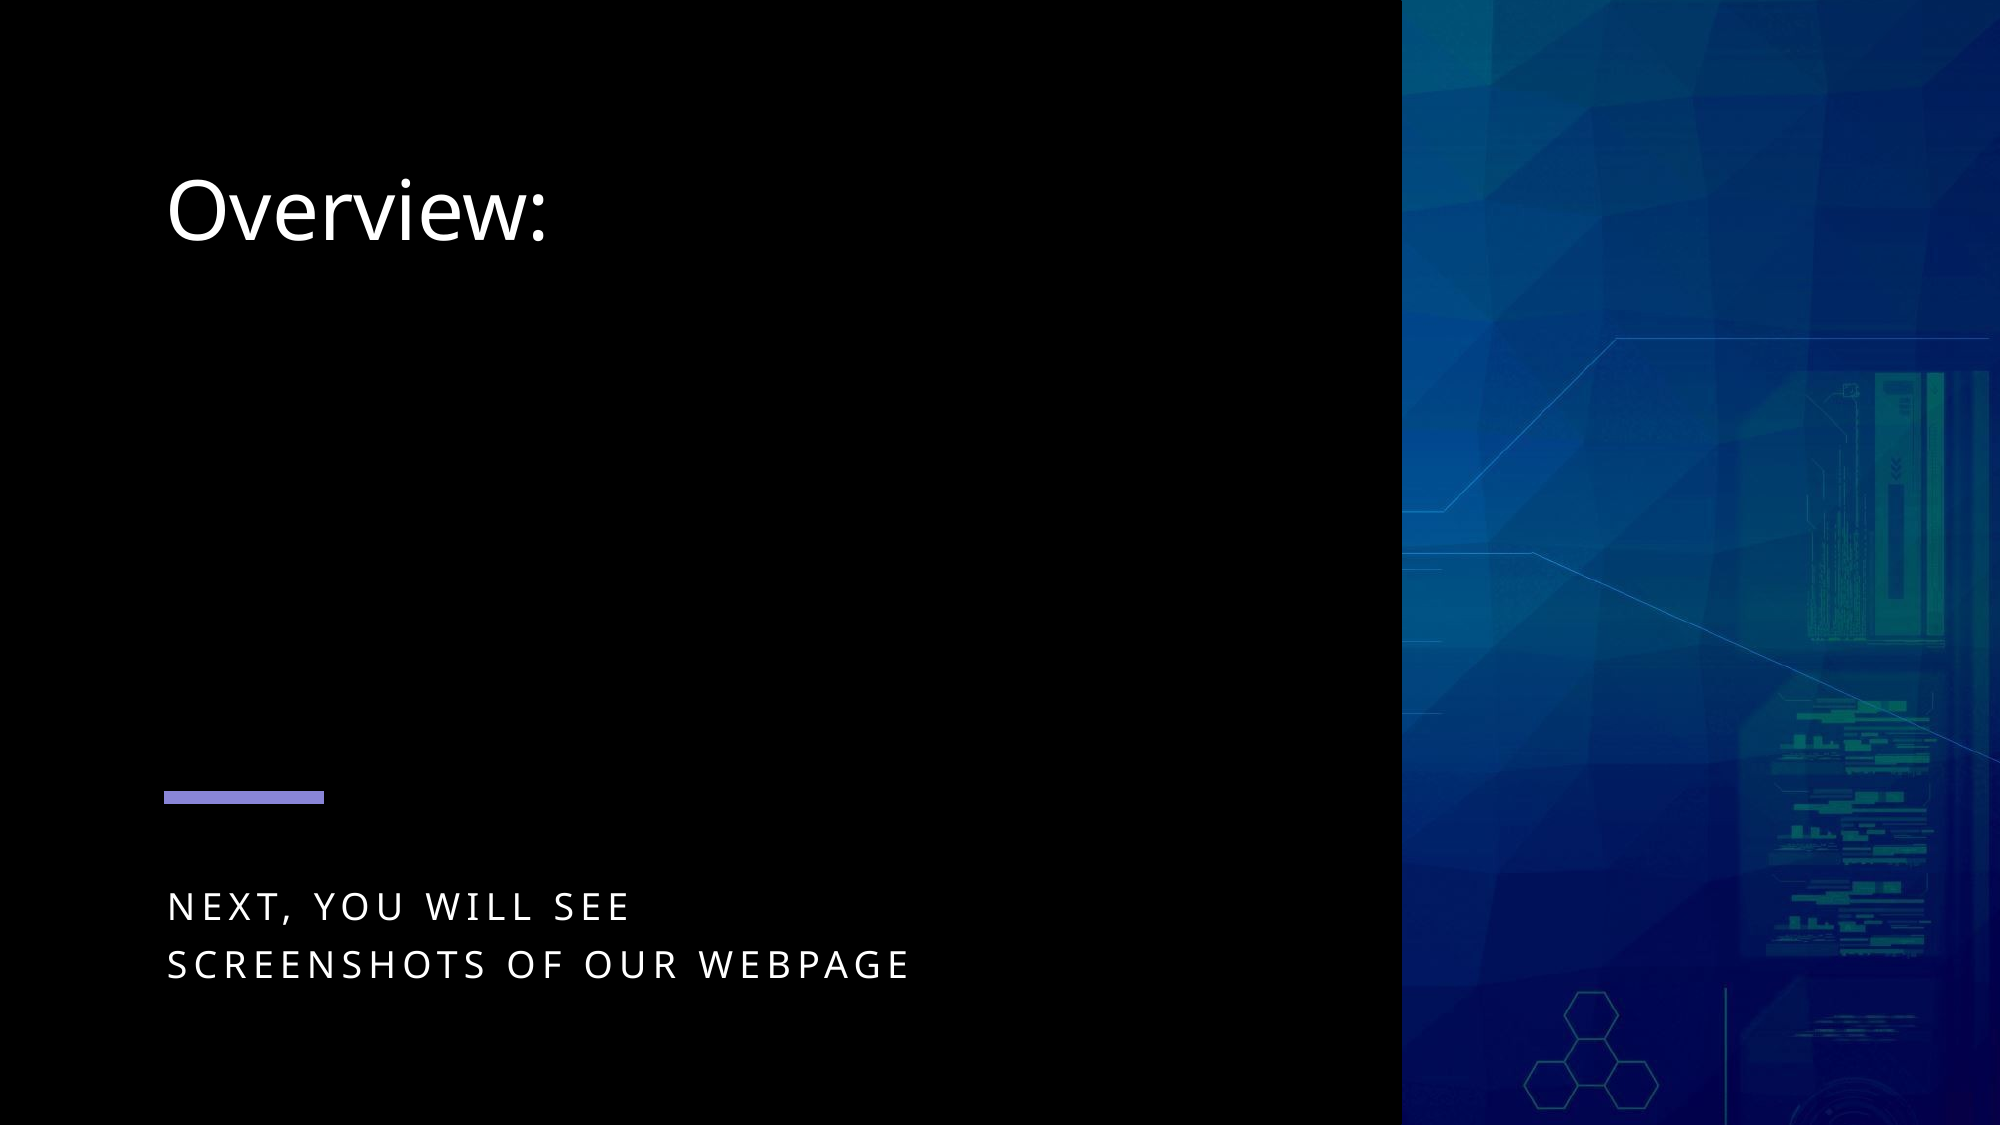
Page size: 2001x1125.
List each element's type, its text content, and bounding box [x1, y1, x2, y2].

text_box [0, 0, 1401, 1125]
picture [1401, 0, 2000, 1125]
list Next, you will see screenshots of our webpage [151, 861, 955, 996]
title Overview: [150, 149, 953, 713]
